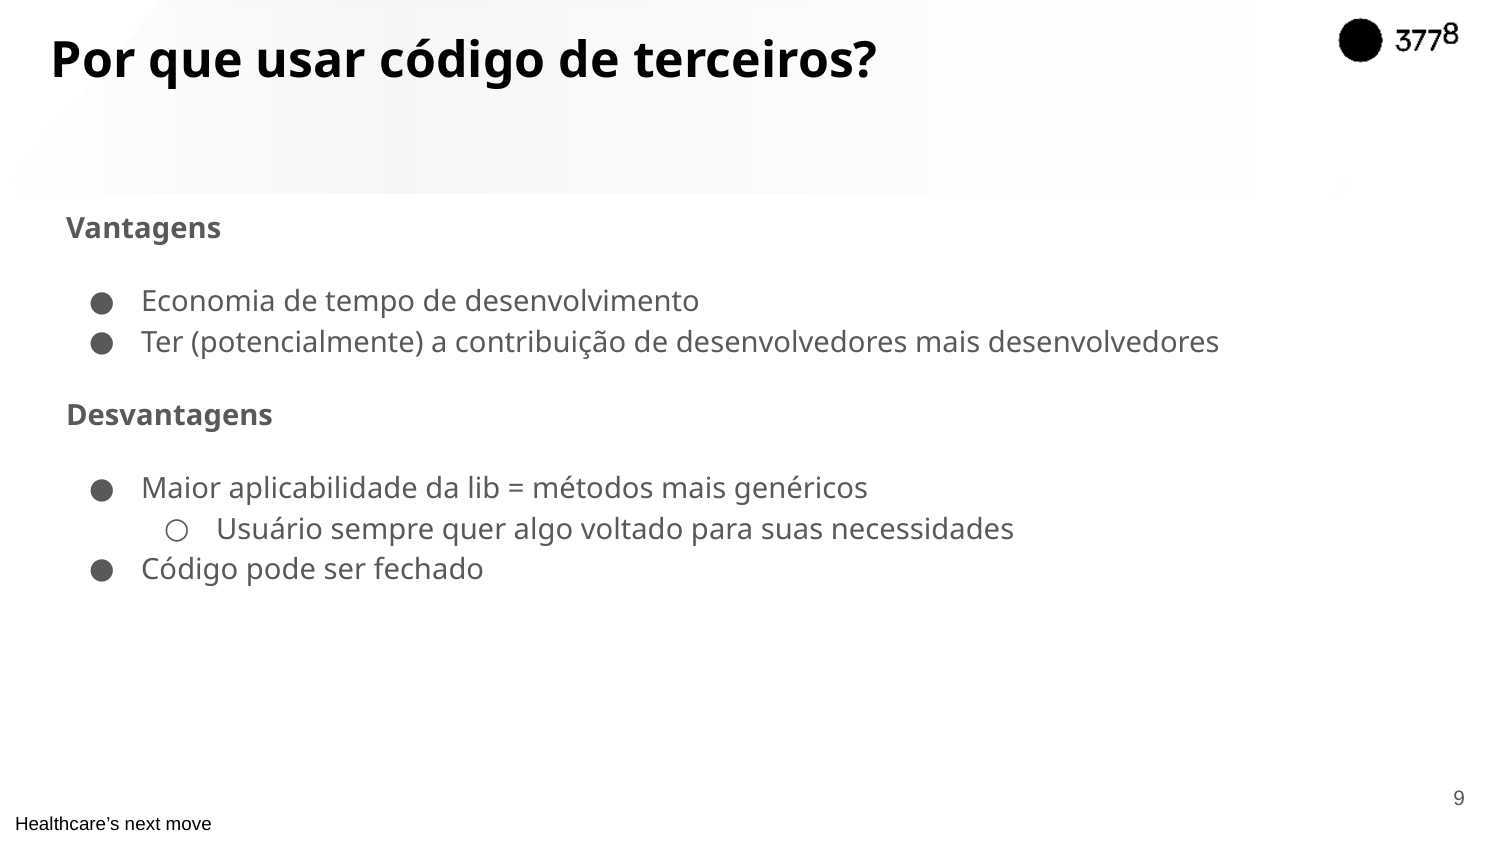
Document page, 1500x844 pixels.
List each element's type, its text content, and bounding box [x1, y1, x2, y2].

picture [0, 0, 1500, 194]
list Vantagens Economia de tempo de desenvolvimento Ter (potencialmente) a contribuição de desenvolvedores mais desenvolvedores Desvantagens Maior aplicabilidade da lib = métodos mais genéricos Usuário sempre quer algo voltado para suas necessidades Código pode ser fechado [51, 189, 1449, 750]
title Por que usar código de terceiros? [35, 12, 1308, 107]
slide_number <number> [1389, 764, 1480, 830]
